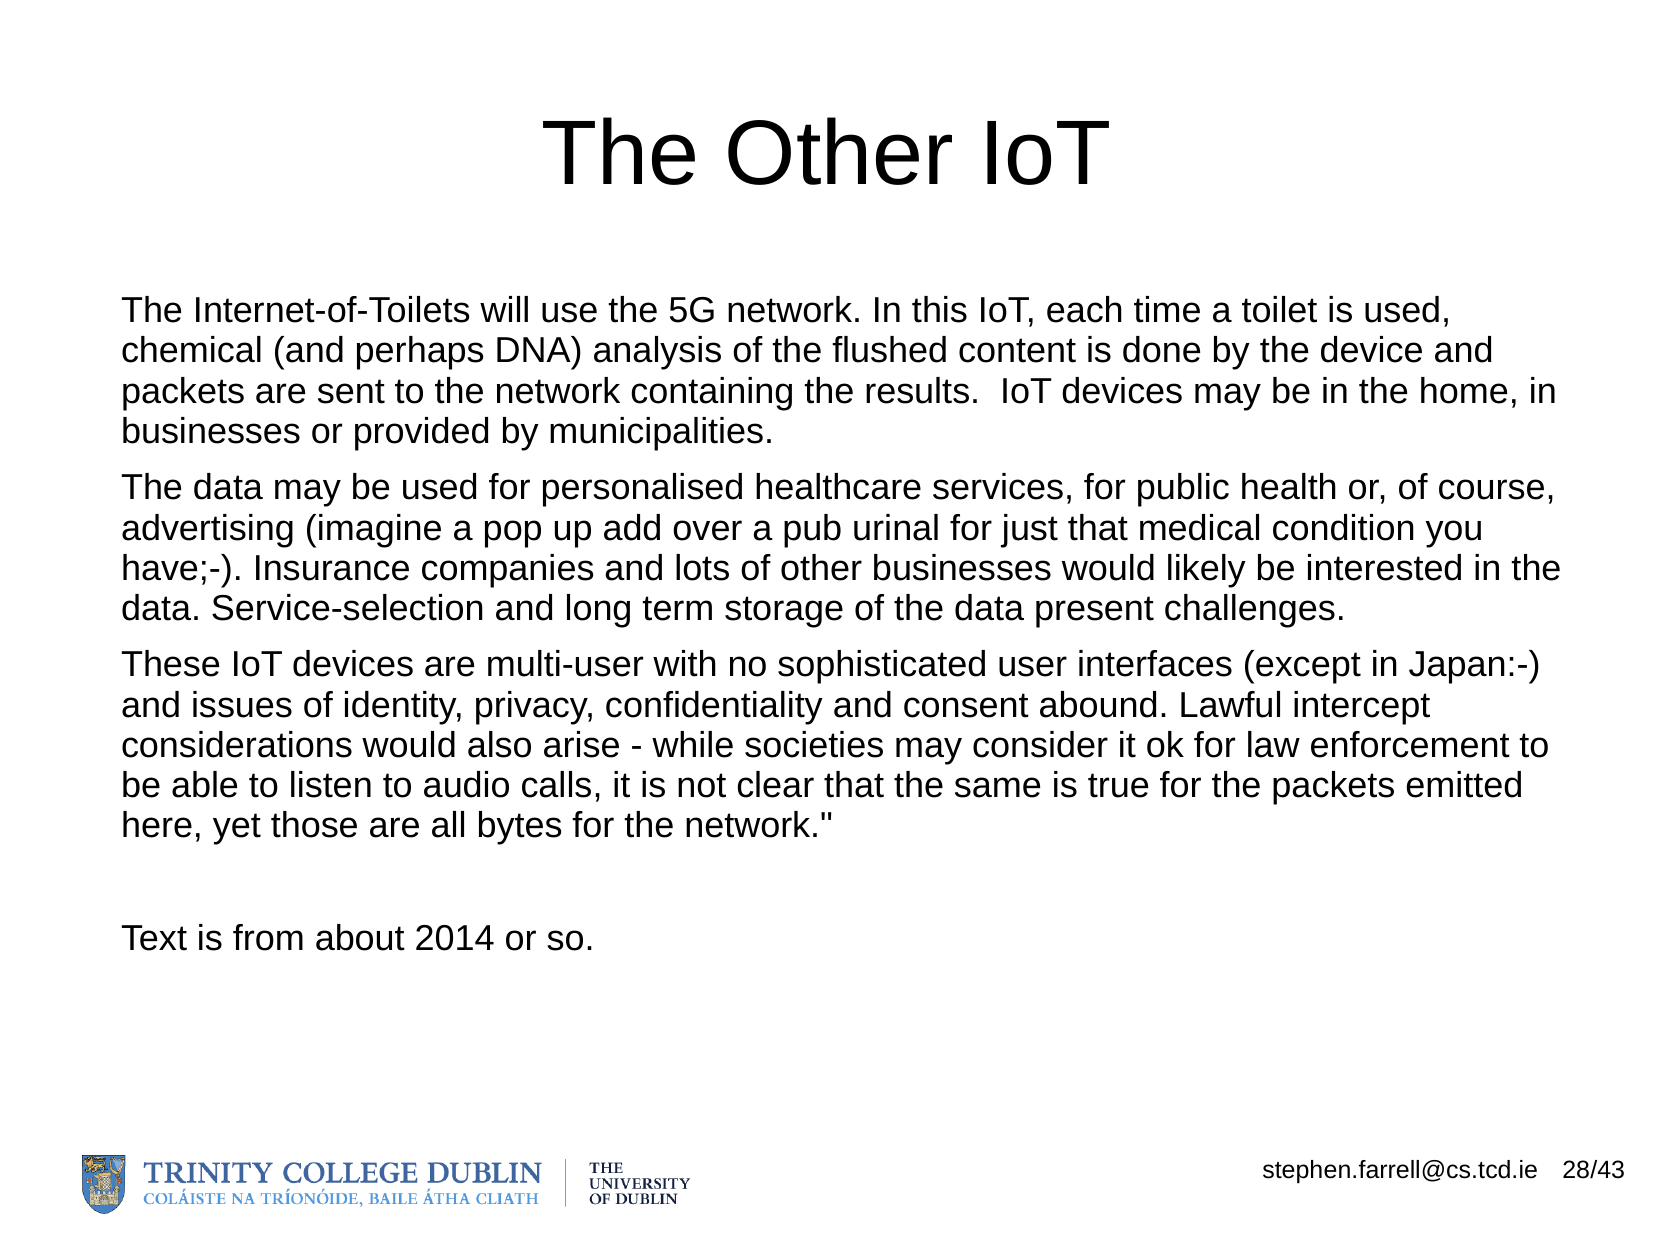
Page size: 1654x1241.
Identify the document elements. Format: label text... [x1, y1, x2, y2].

list The Internet-of-Toilets will use the 5G network. In this IoT, each time a toilet is used, chemical (and perhaps DNA) analysis of the flushed content is done by the device and packets are sent to the network containing the results. IoT devices may be in the home, in businesses or provided by municipalities. The data may be used for personalised healthcare services, for public health or, of course, advertising (imagine a pop up add over a pub urinal for just that medical condition you have;-). Insurance companies and lots of other businesses would likely be interested in the data. Service-selection and long term storage of the data present challenges. These IoT devices are multi-user with no sophisticated user interfaces (except in Japan:-) and issues of identity, privacy, confidentiality and consent abound. Lawful intercept considerations would also arise - while societies may consider it ok for law enforcement to be able to listen to audio calls, it is not clear that the same is true for the packets emitted here, yet those are all bytes for the network." Text is from about 2014 or so. [82, 290, 1571, 1010]
title The Other IoT [82, 49, 1571, 257]
picture [82, 1155, 694, 1214]
